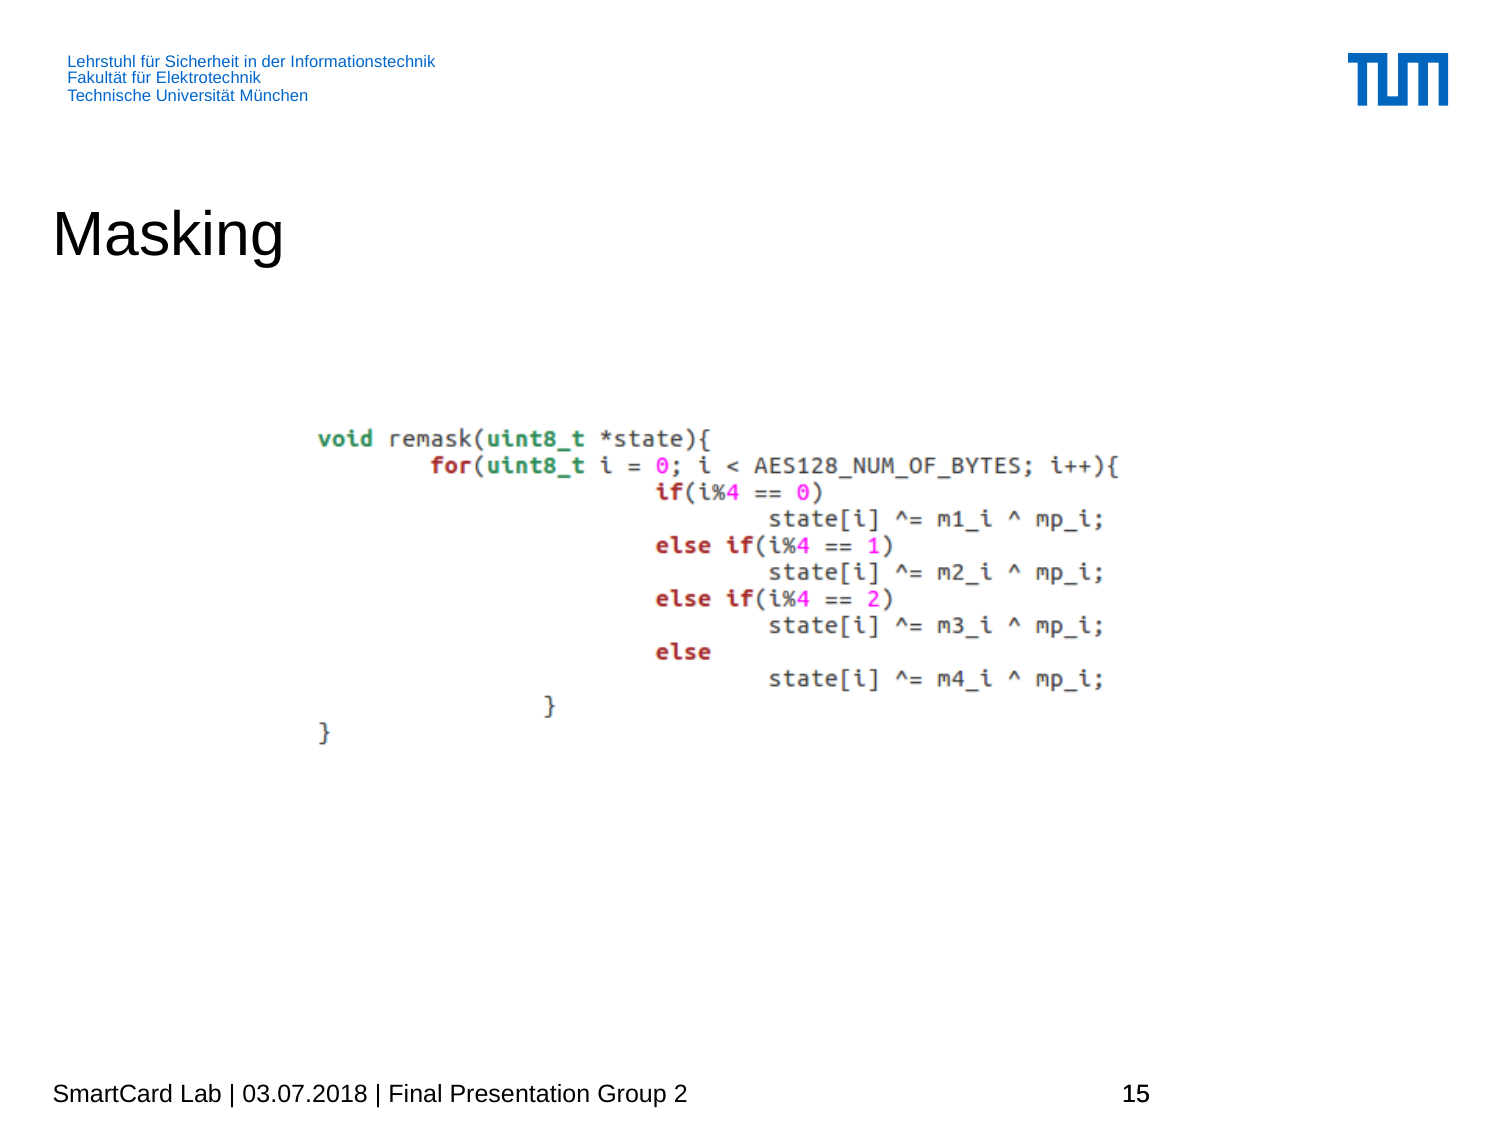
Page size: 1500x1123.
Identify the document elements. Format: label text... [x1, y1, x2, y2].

text_box <number> [1122, 1062, 1459, 1123]
picture [315, 425, 1155, 766]
title Masking [52, 192, 1453, 268]
text_box SmartCard Lab | 03.07.2018 | Final Presentation Group 2 [52, 1062, 1116, 1123]
